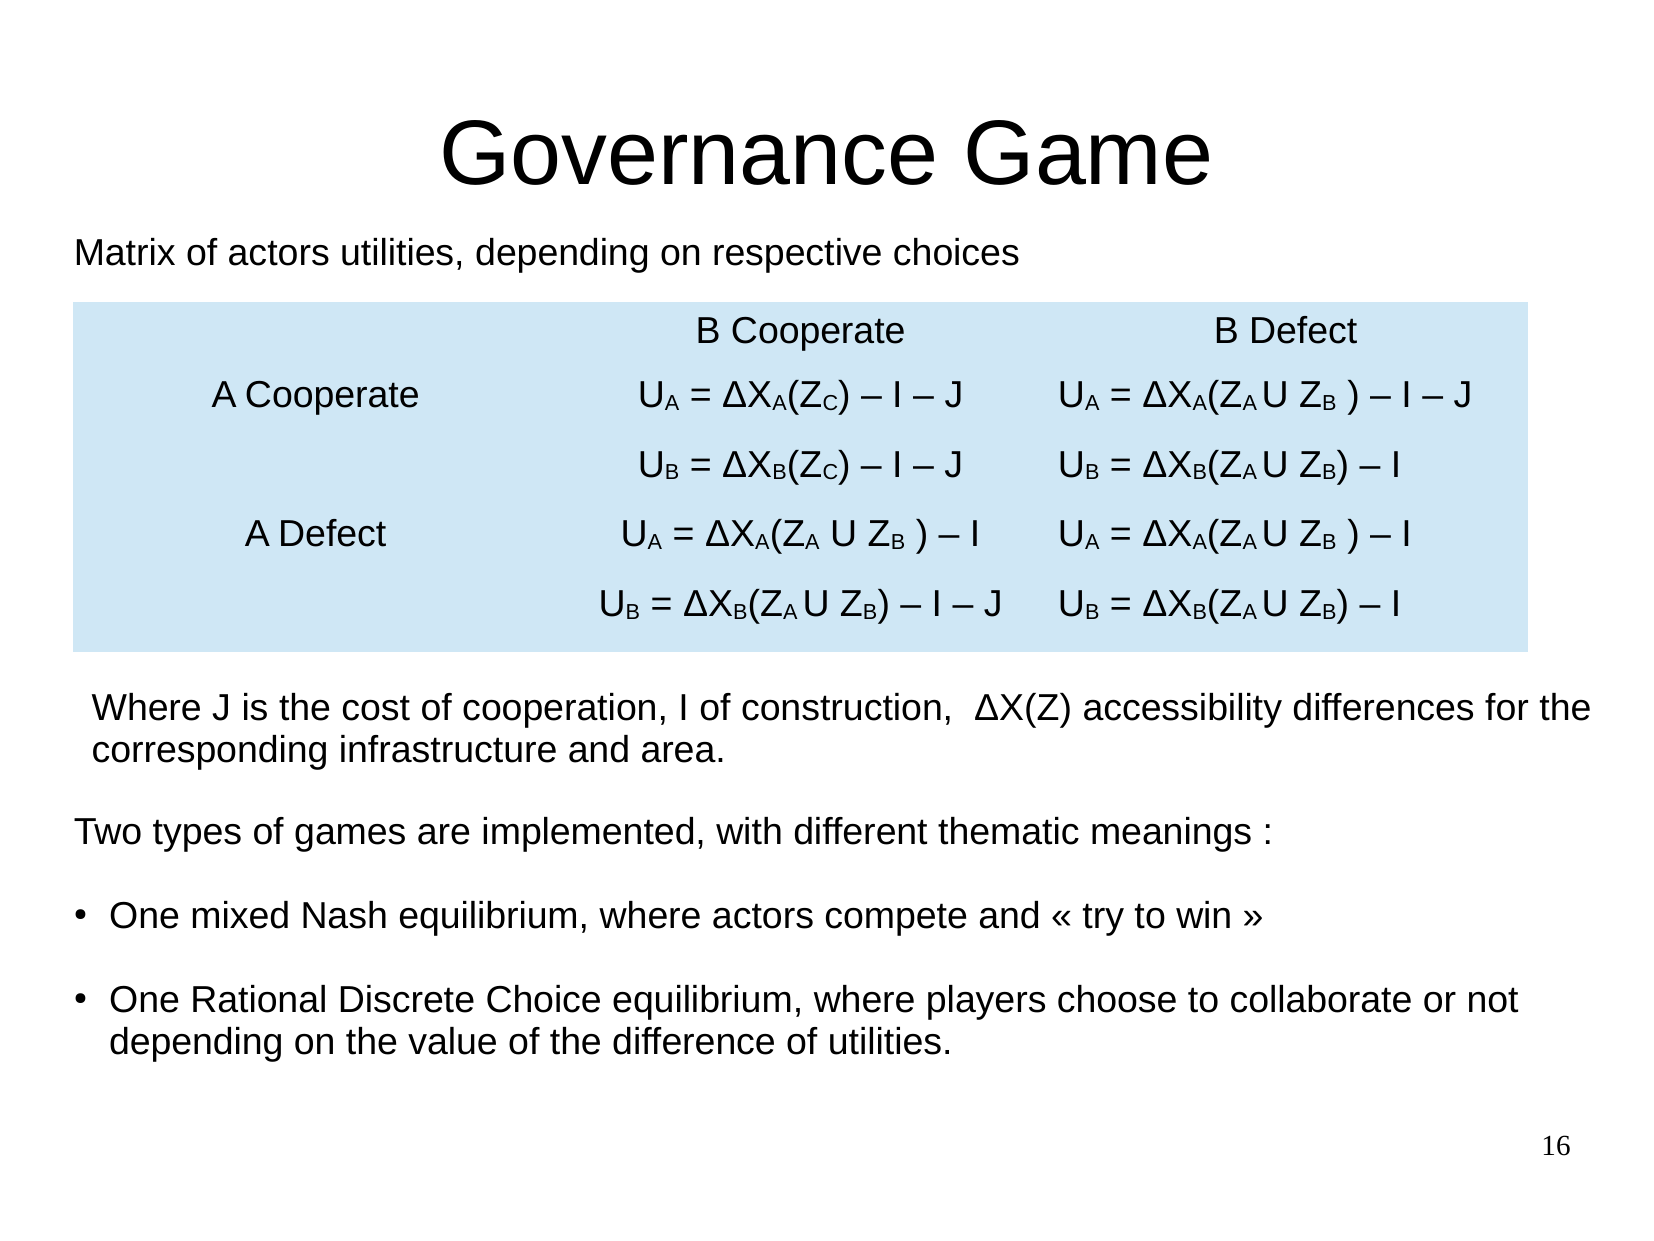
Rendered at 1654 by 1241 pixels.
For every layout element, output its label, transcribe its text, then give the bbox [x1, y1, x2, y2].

title Governance Game [82, 49, 1571, 257]
table_cell [73, 575, 558, 652]
table_header B Cooperate [558, 302, 1043, 366]
table_cell UB = ΔXB(ZA U ZB) – I – J [558, 575, 1043, 652]
table_header [73, 302, 558, 366]
text_box Two types of games are implemented, with different thematic meanings : One mixed Nash equilibrium, where actors compete and « try to win » One Rational Discrete Choice equilibrium, where players choose to collaborate or not depending on the value of the difference of utilities. [59, 803, 1538, 1070]
table_cell [73, 436, 558, 506]
table_cell UB = ΔXB(ZA U ZB) – I [1043, 575, 1528, 652]
table_cell UB = ΔXB(ZC) – I – J [558, 436, 1043, 506]
text_box Where J is the cost of cooperation, I of construction, ΔX(Z) accessibility differences for the corresponding infrastructure and area. [76, 679, 1610, 778]
text_box Matrix of actors utilities, depending on respective choices [59, 224, 1038, 282]
table_cell UB = ΔXB(ZA U ZB) – I [1043, 436, 1528, 506]
table_cell A Cooperate [73, 366, 558, 436]
table_cell UA = ΔXA(ZA U ZB ) – I – J [1043, 366, 1528, 436]
table_cell A Defect [73, 506, 558, 575]
table_cell UA = ΔXA(ZC) – I – J [558, 366, 1043, 436]
table_cell UA = ΔXA(ZA U ZB ) – I [1043, 506, 1528, 575]
table_cell UA = ΔXA(ZA U ZB ) – I [558, 506, 1043, 575]
table_header B Defect [1043, 302, 1528, 366]
